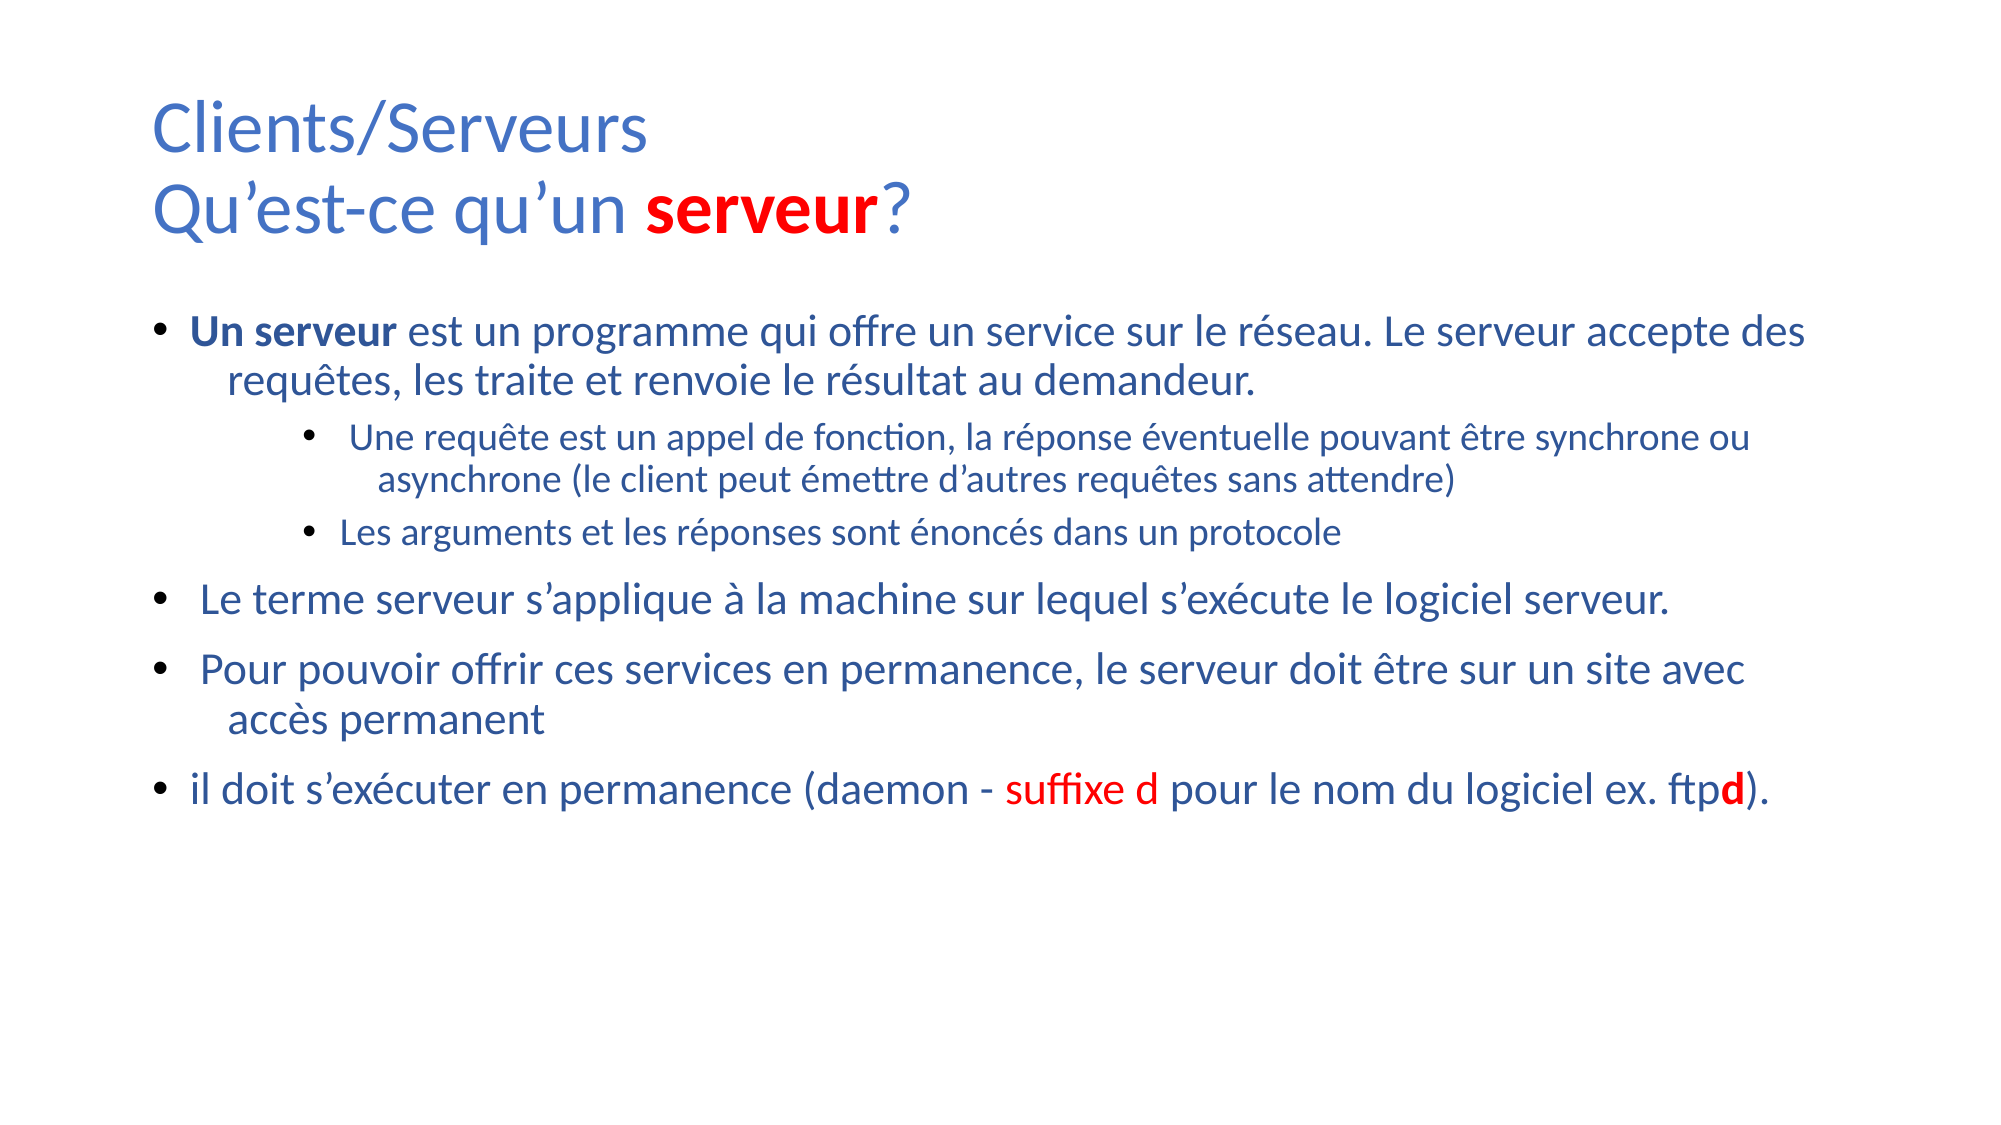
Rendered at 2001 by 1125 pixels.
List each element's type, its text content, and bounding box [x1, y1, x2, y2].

list Un serveur est un programme qui offre un service sur le réseau. Le serveur accepte des requêtes, les traite et renvoie le résultat au demandeur. Une requête est un appel de fonction, la réponse éventuelle pouvant être synchrone ou asynchrone (le client peut émettre d’autres requêtes sans attendre) Les arguments et les réponses sont énoncés dans un protocole Le terme serveur s’applique à la machine sur lequel s’exécute le logiciel serveur. Pour pouvoir offrir ces services en permanence, le serveur doit être sur un site avec accès permanent il doit s’exécuter en permanence (daemon - suffixe d pour le nom du logiciel ex. ftpd). [137, 299, 1863, 1014]
title Clients/Serveurs Qu’est-ce qu’un serveur? [137, 59, 1863, 278]
